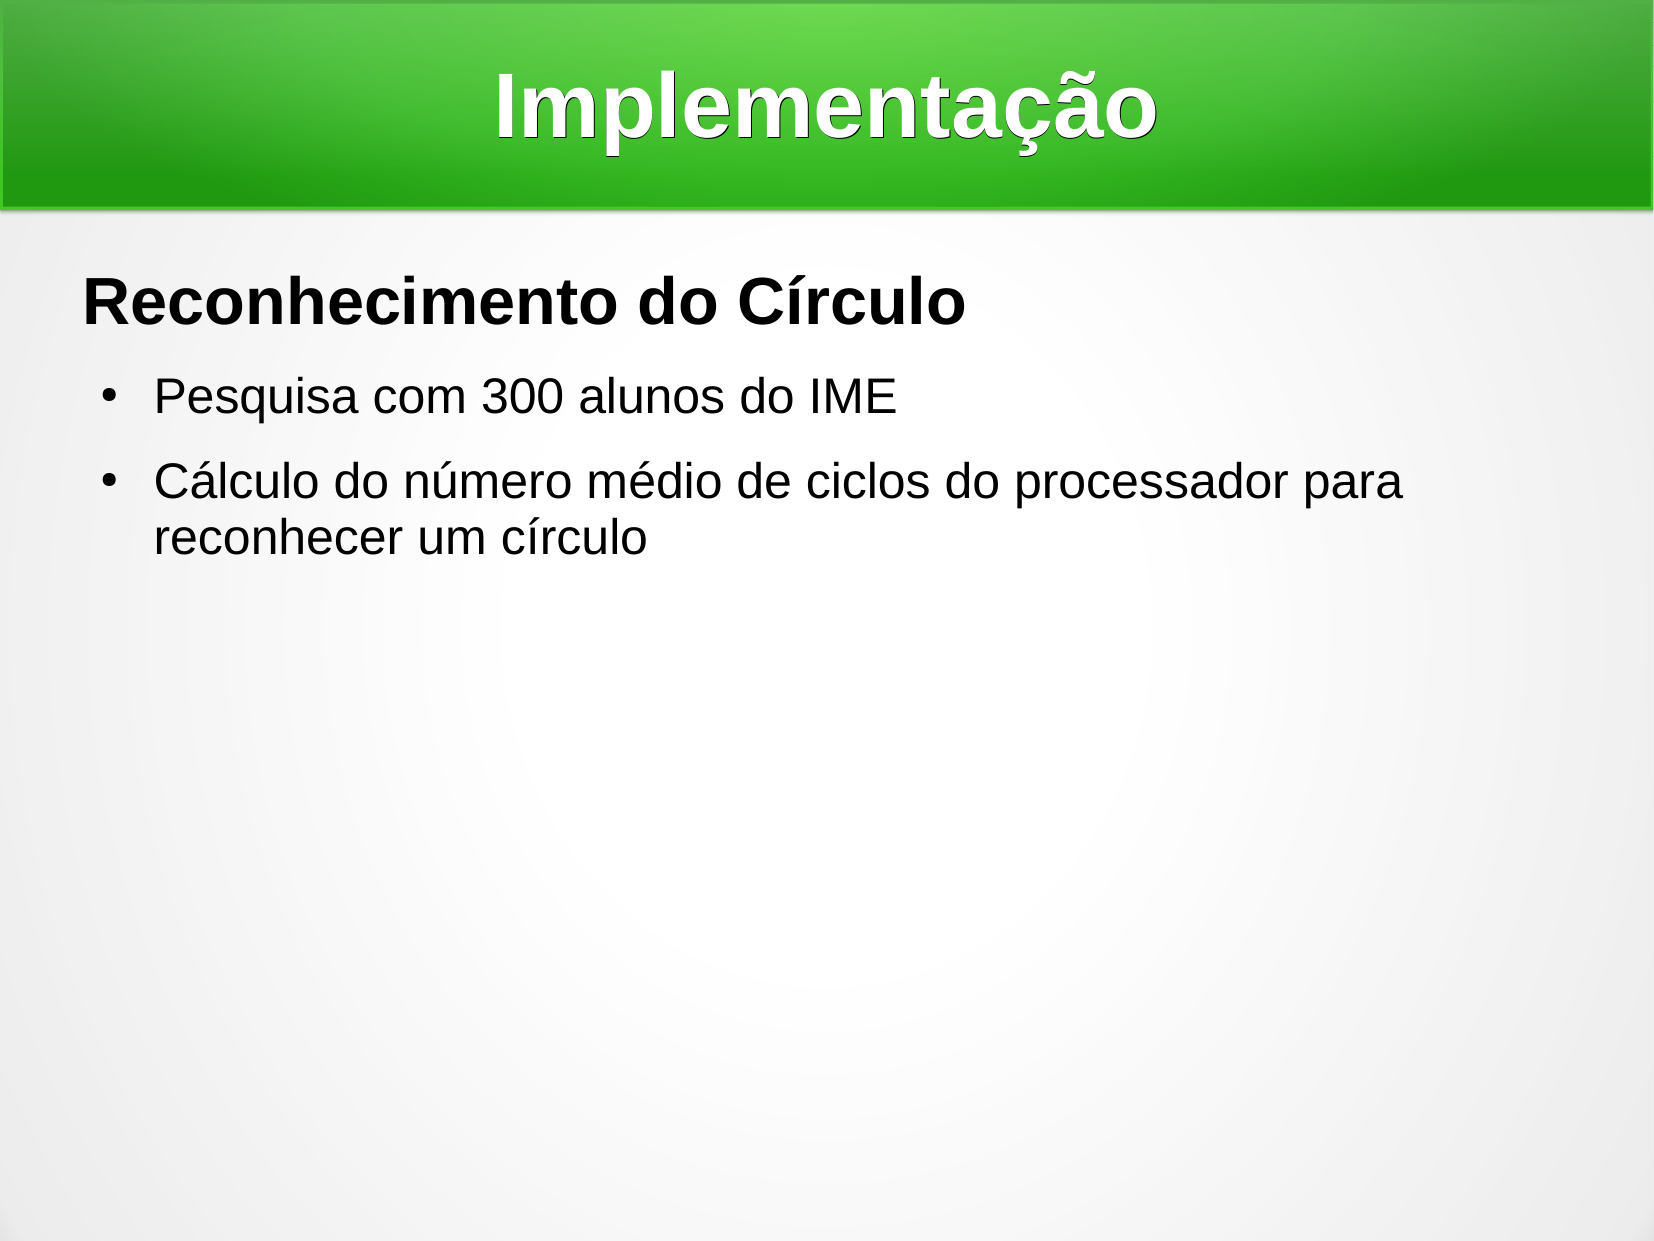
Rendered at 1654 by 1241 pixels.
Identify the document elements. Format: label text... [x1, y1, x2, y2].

title Implementação [82, 35, 1571, 178]
list Reconhecimento do Círculo Pesquisa com 300 alunos do IME Cálculo do número médio de ciclos do processador para reconhecer um círculo [82, 257, 1571, 601]
